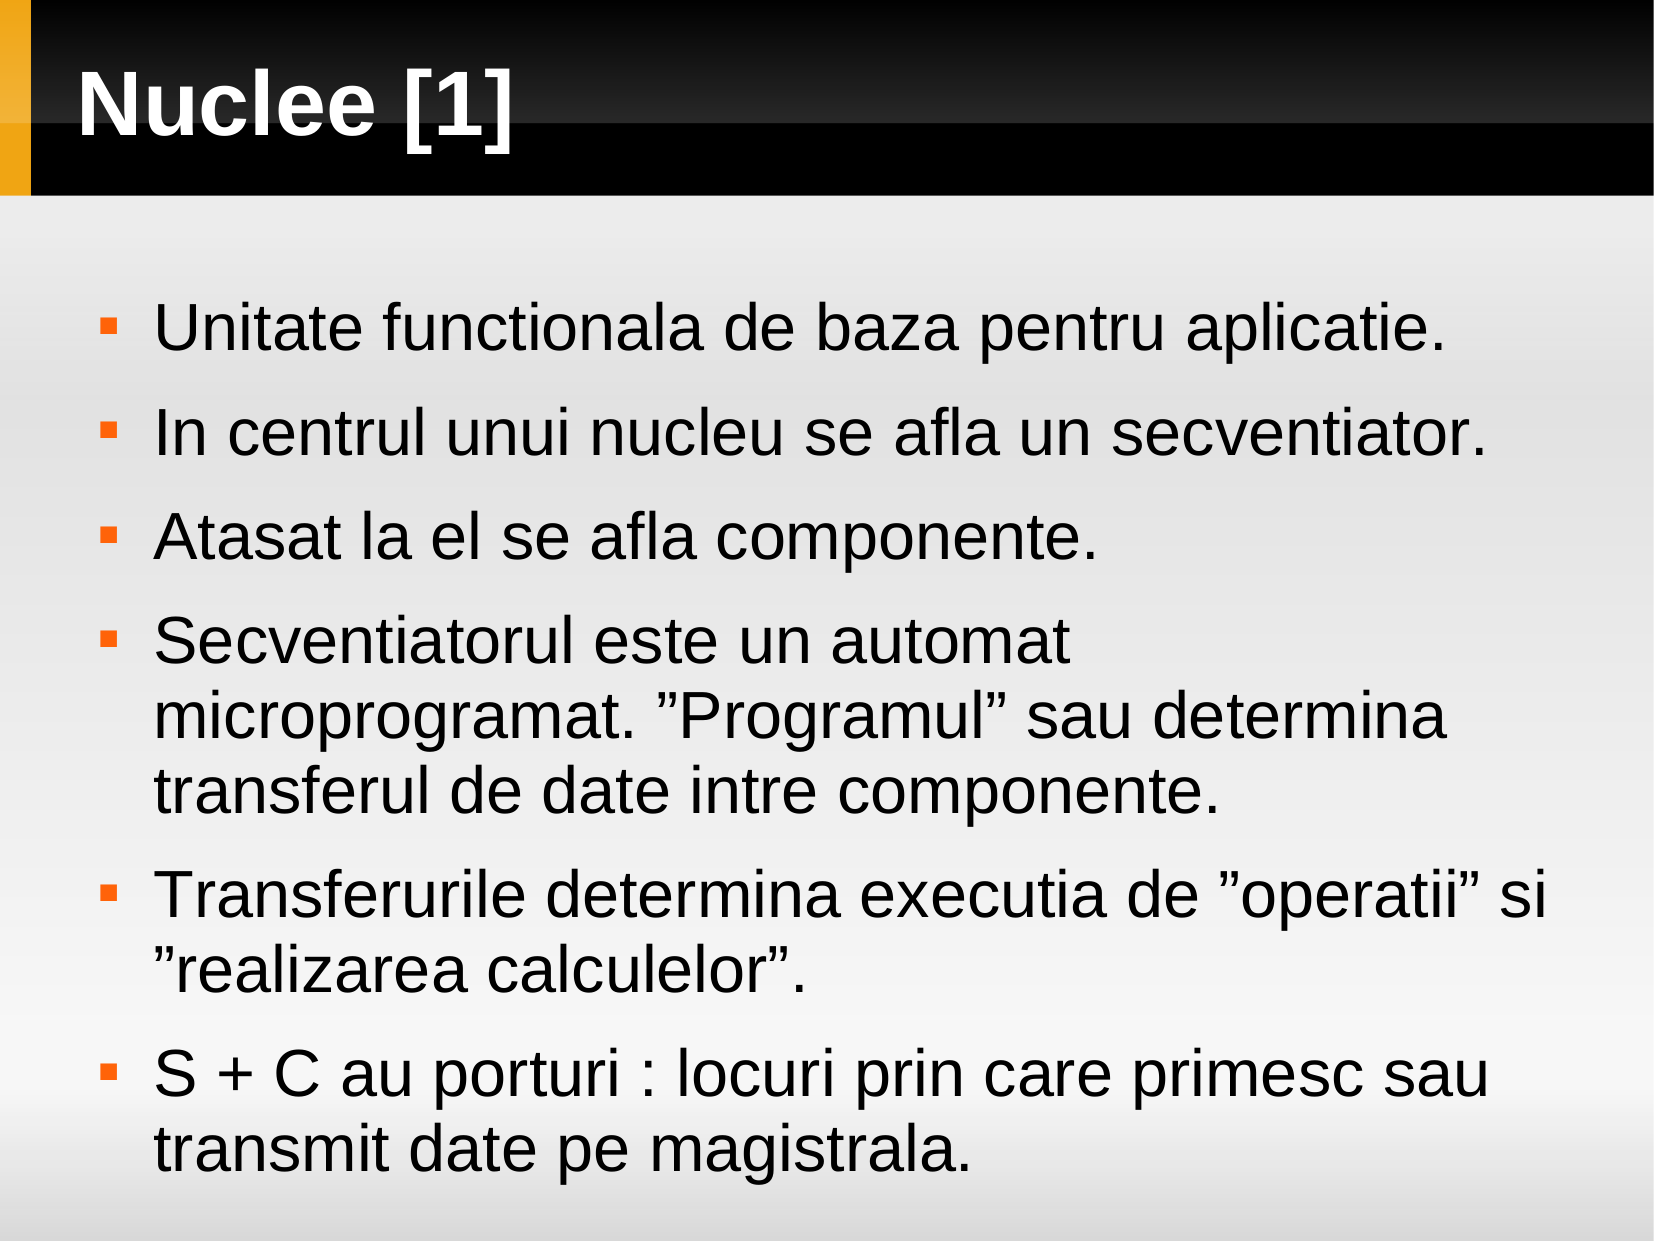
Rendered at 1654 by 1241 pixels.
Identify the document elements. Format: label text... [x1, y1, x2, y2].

title Nuclee [1] [76, 7, 1565, 200]
list Unitate functionala de baza pentru aplicatie. In centrul unui nucleu se afla un secventiator. Atasat la el se afla componente. Secventiatorul este un automat microprogramat. ”Programul” sau determina transferul de date intre componente. Transferurile determina executia de ”operatii” si ”realizarea calculelor”. S + C au porturi : locuri prin care primesc sau transmit date pe magistrala. [82, 290, 1571, 1186]
picture [0, 0, 1654, 1241]
